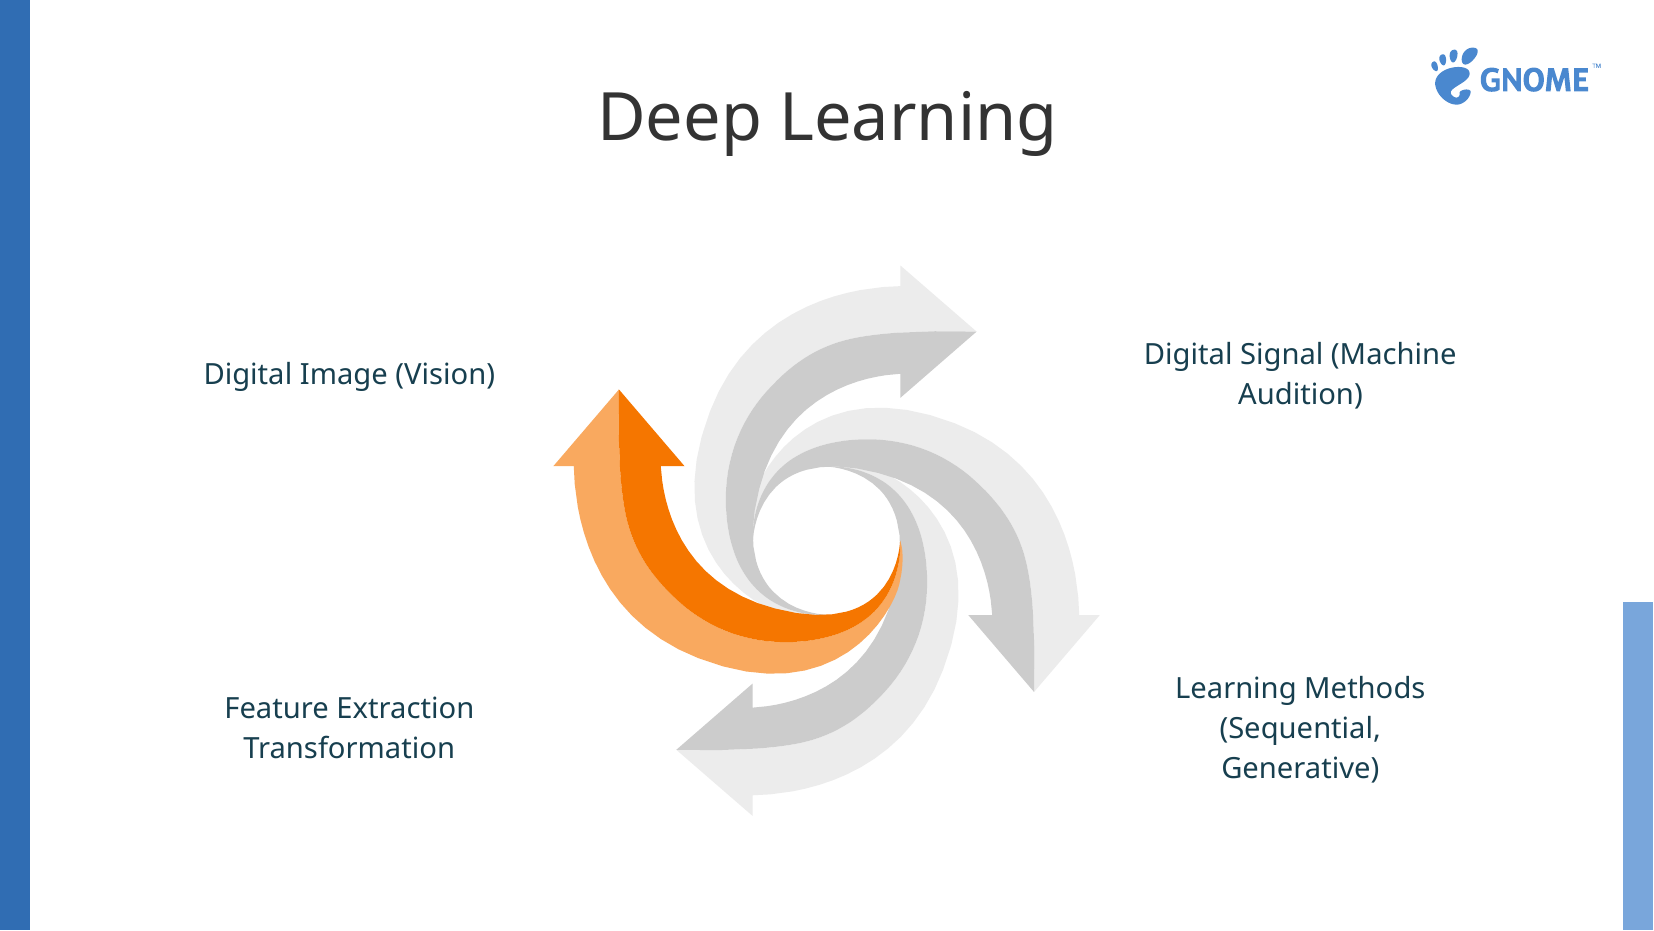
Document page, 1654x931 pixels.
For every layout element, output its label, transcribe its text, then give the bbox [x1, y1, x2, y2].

text_box Digital Signal (Machine Audition) [1141, 245, 1460, 501]
text_box [553, 265, 1100, 816]
text_box Feature Extraction Transformation [190, 599, 509, 855]
text_box Digital Image (Vision) [190, 245, 509, 501]
title Deep Learning [64, 37, 1591, 193]
text_box Learning Methods (Sequential, Generative) [1141, 599, 1460, 855]
